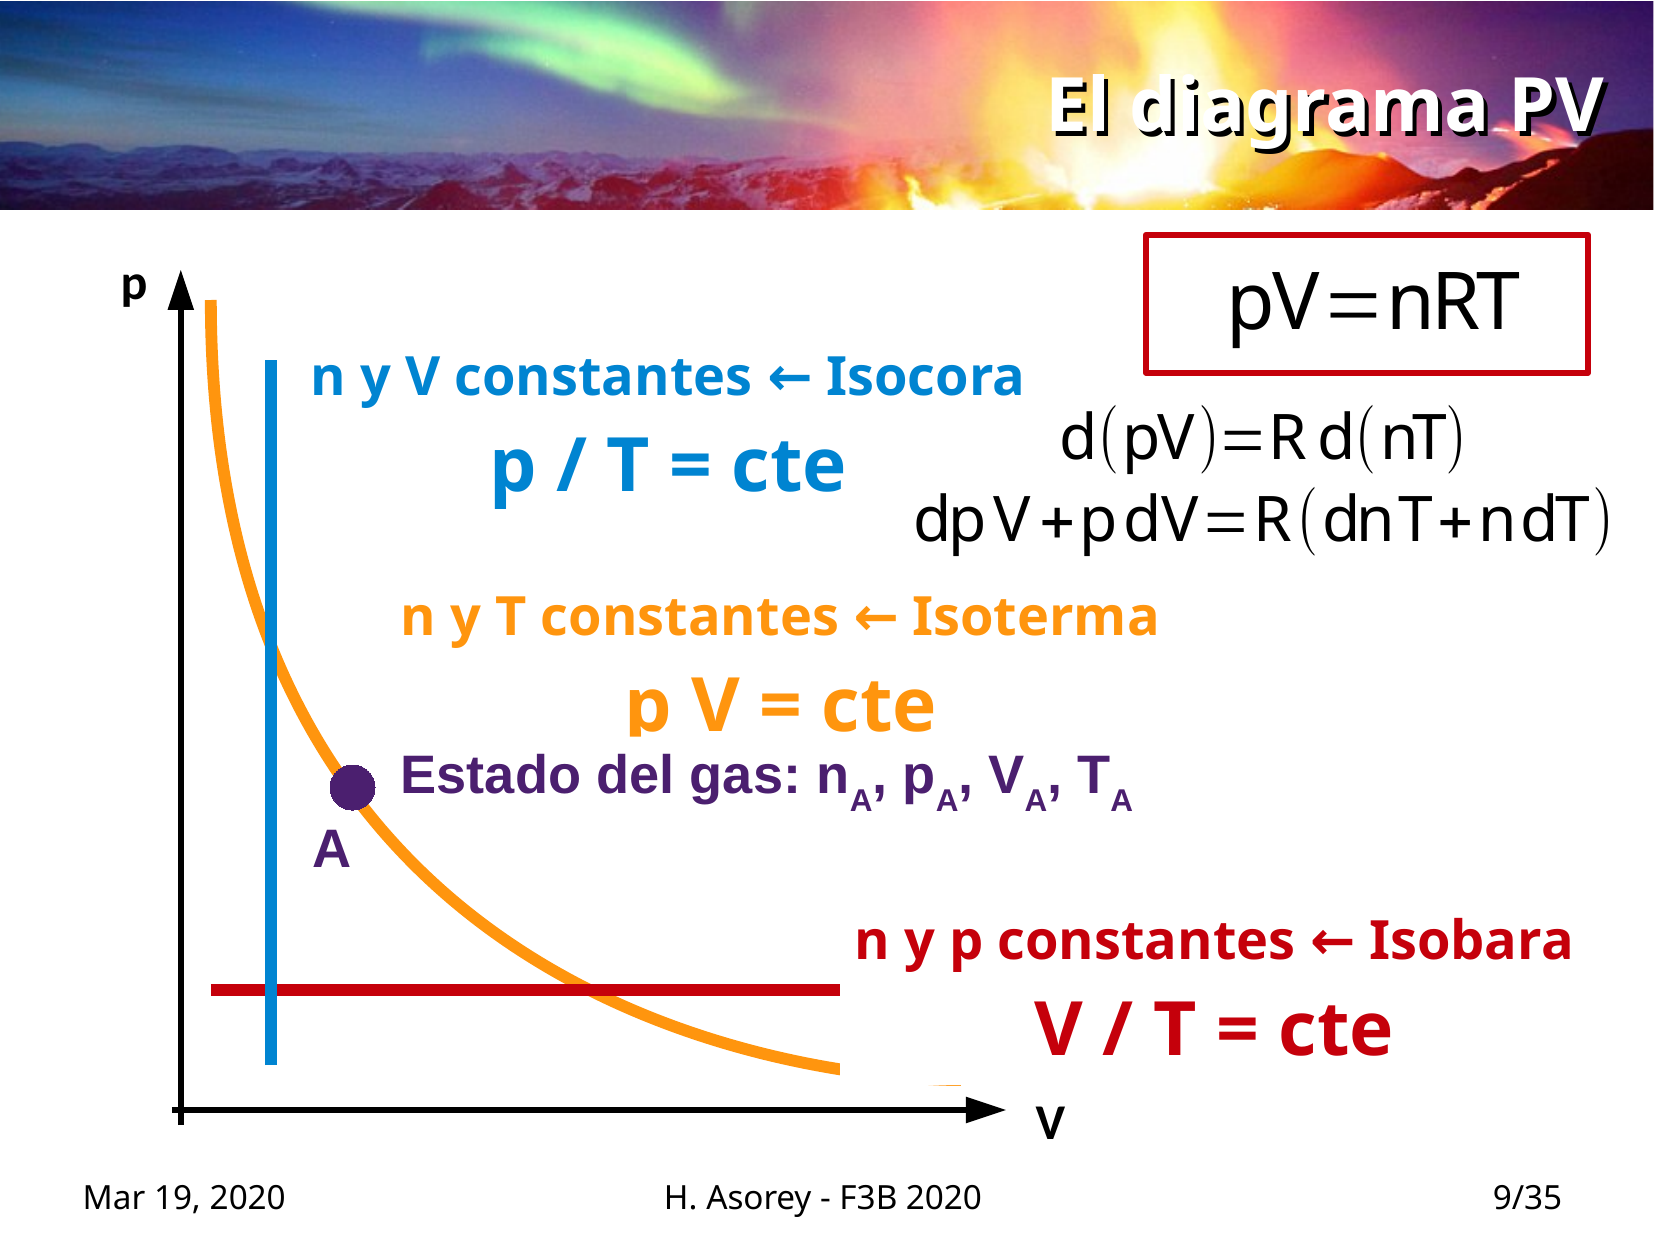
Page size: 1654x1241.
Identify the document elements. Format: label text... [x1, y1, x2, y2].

text_box V [1020, 1095, 1081, 1171]
chart [906, 399, 1620, 560]
chart [1220, 252, 1527, 350]
text_box n y p constantes ← Isobara V / T = cte [840, 893, 1578, 1066]
text_box [330, 765, 376, 811]
text_box p [105, 255, 163, 331]
text_box n y V constantes ← Isocora p / T = cte [296, 330, 1036, 502]
text_box Estado del gas: nA, pA, VA, TA [385, 736, 1151, 826]
text_box A [289, 811, 376, 901]
text_box n y T constantes ← Isoterma p V = cte [386, 570, 1156, 742]
title El diagrama PV [45, 15, 1606, 191]
picture [0, 1, 1654, 210]
